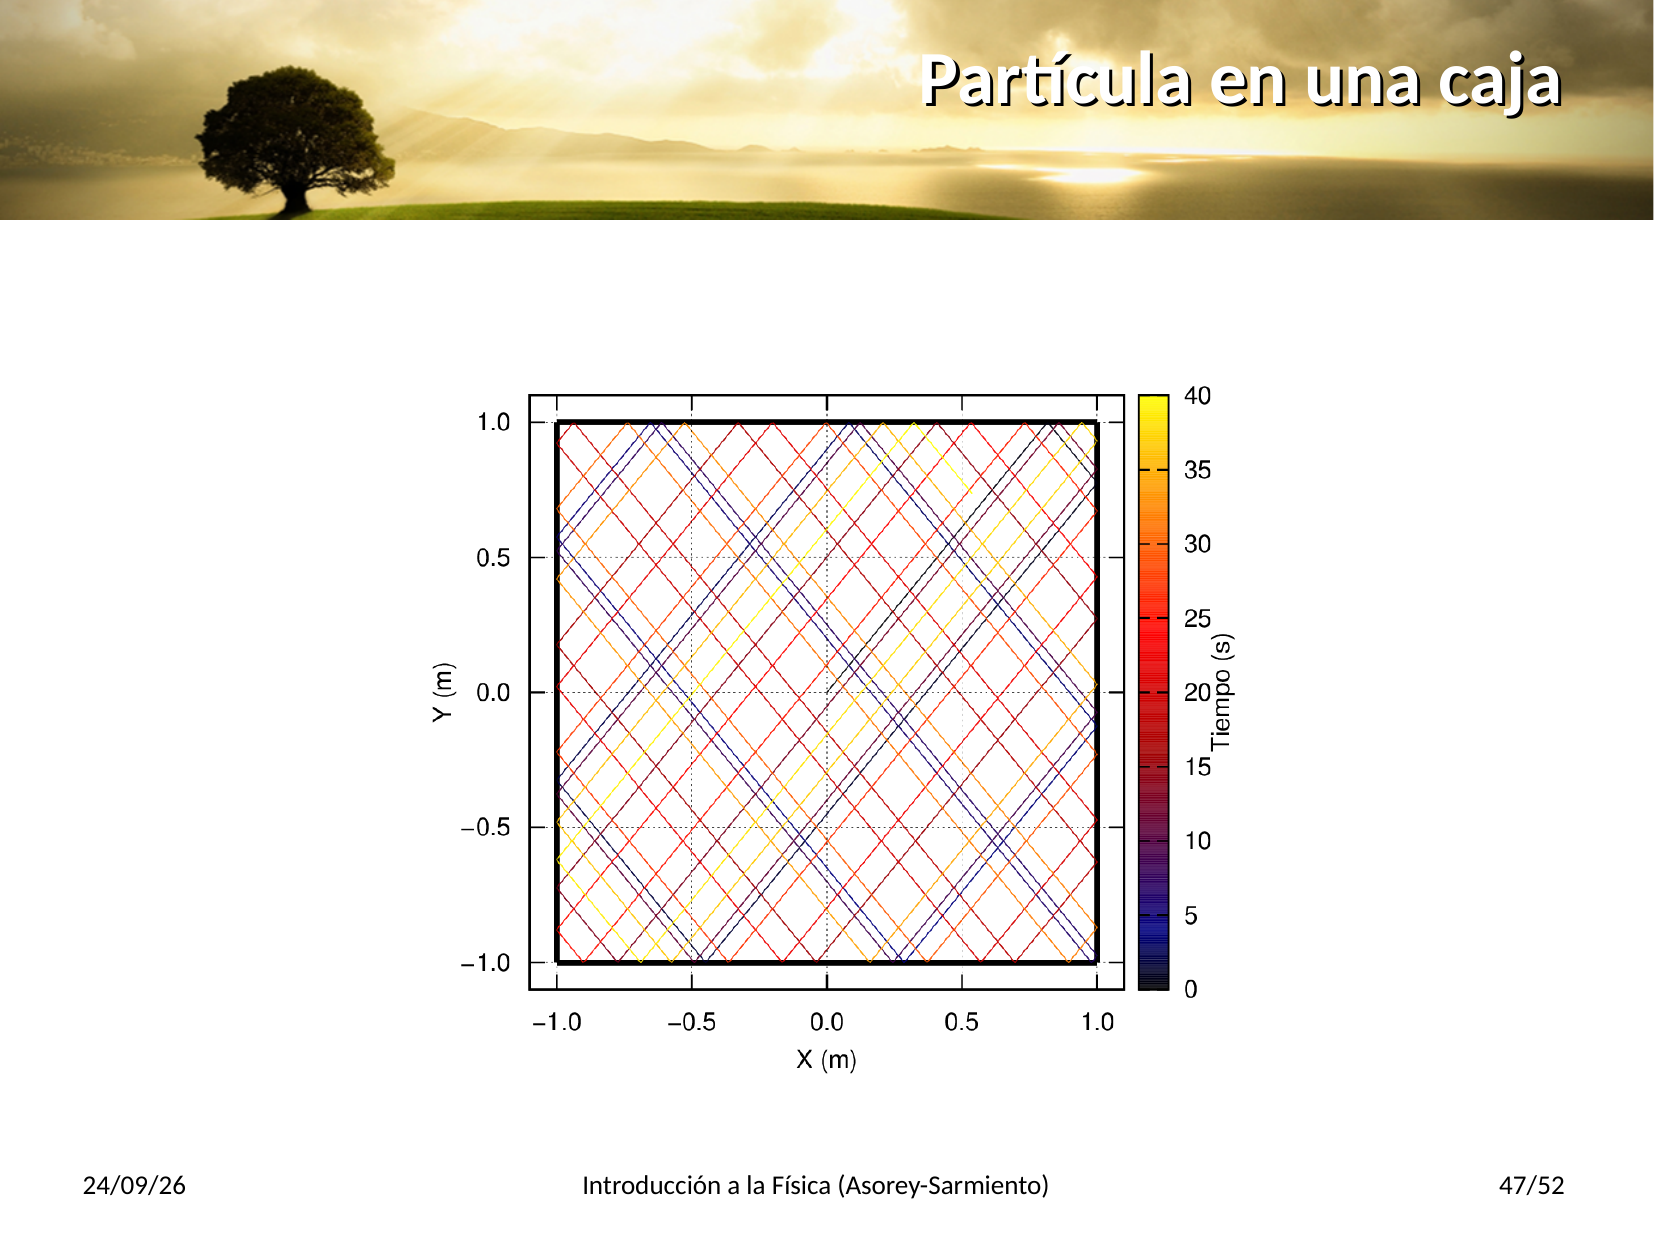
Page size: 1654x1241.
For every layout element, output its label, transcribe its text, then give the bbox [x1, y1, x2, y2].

title Partícula en una caja [75, 19, 1564, 151]
picture [183, 254, 1470, 1156]
picture [0, 0, 1654, 220]
